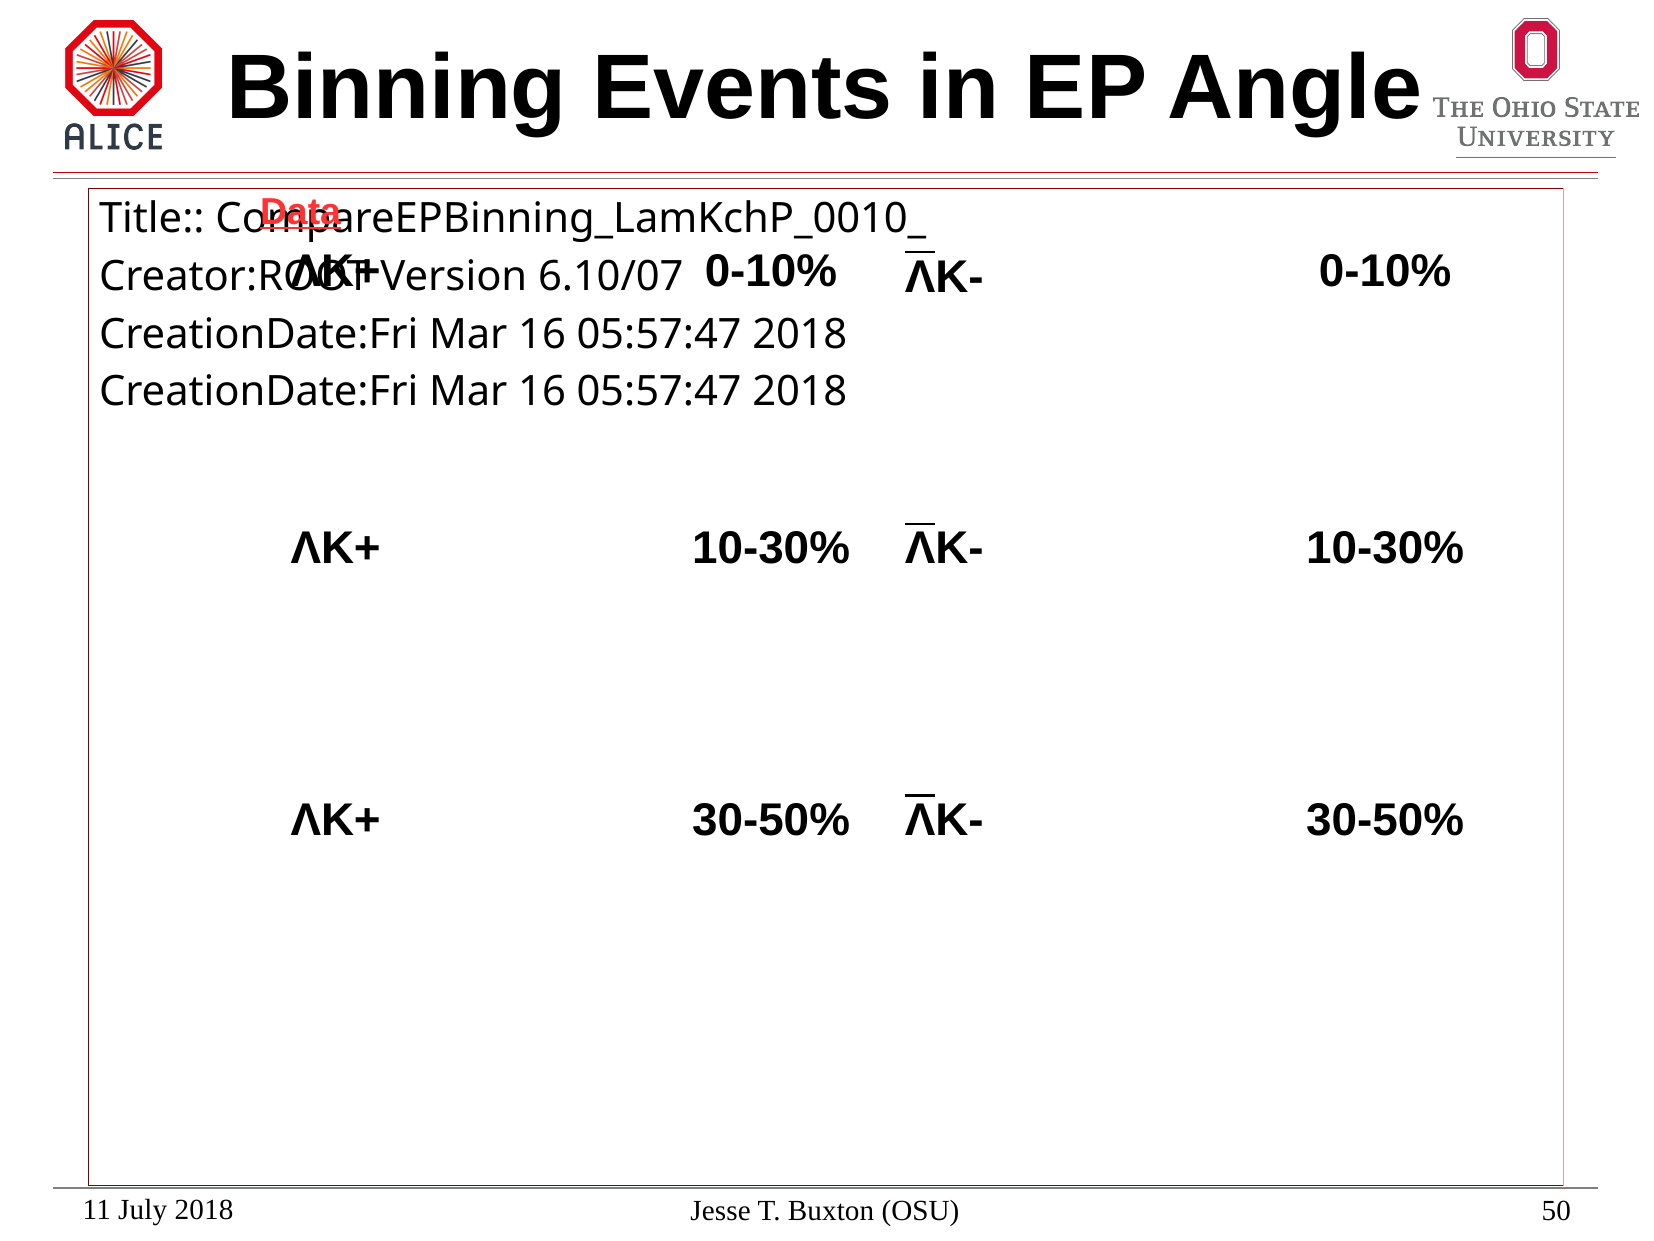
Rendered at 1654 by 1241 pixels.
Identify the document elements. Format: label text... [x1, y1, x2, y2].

text_box ΛK- [890, 243, 1020, 310]
text_box 30-50% [670, 786, 872, 853]
text_box ΛK+ [275, 786, 406, 853]
text_box Data [245, 183, 357, 241]
text_box 10-30% [1285, 515, 1486, 582]
text_box 30-50% [1285, 786, 1486, 853]
picture [85, 185, 1564, 1186]
text_box 10-30% [670, 515, 872, 582]
text_box 0-10% [1285, 237, 1486, 304]
picture [65, 20, 137, 150]
text_box ΛK+ [275, 514, 406, 581]
picture [1513, 5, 1642, 171]
title Binning Events in EP Angle [137, 1, 1513, 172]
text_box ΛK+ [275, 237, 406, 304]
text_box ΛK- [890, 786, 1020, 853]
text_box 0-10% [670, 237, 872, 304]
text_box ΛK- [890, 514, 1020, 582]
